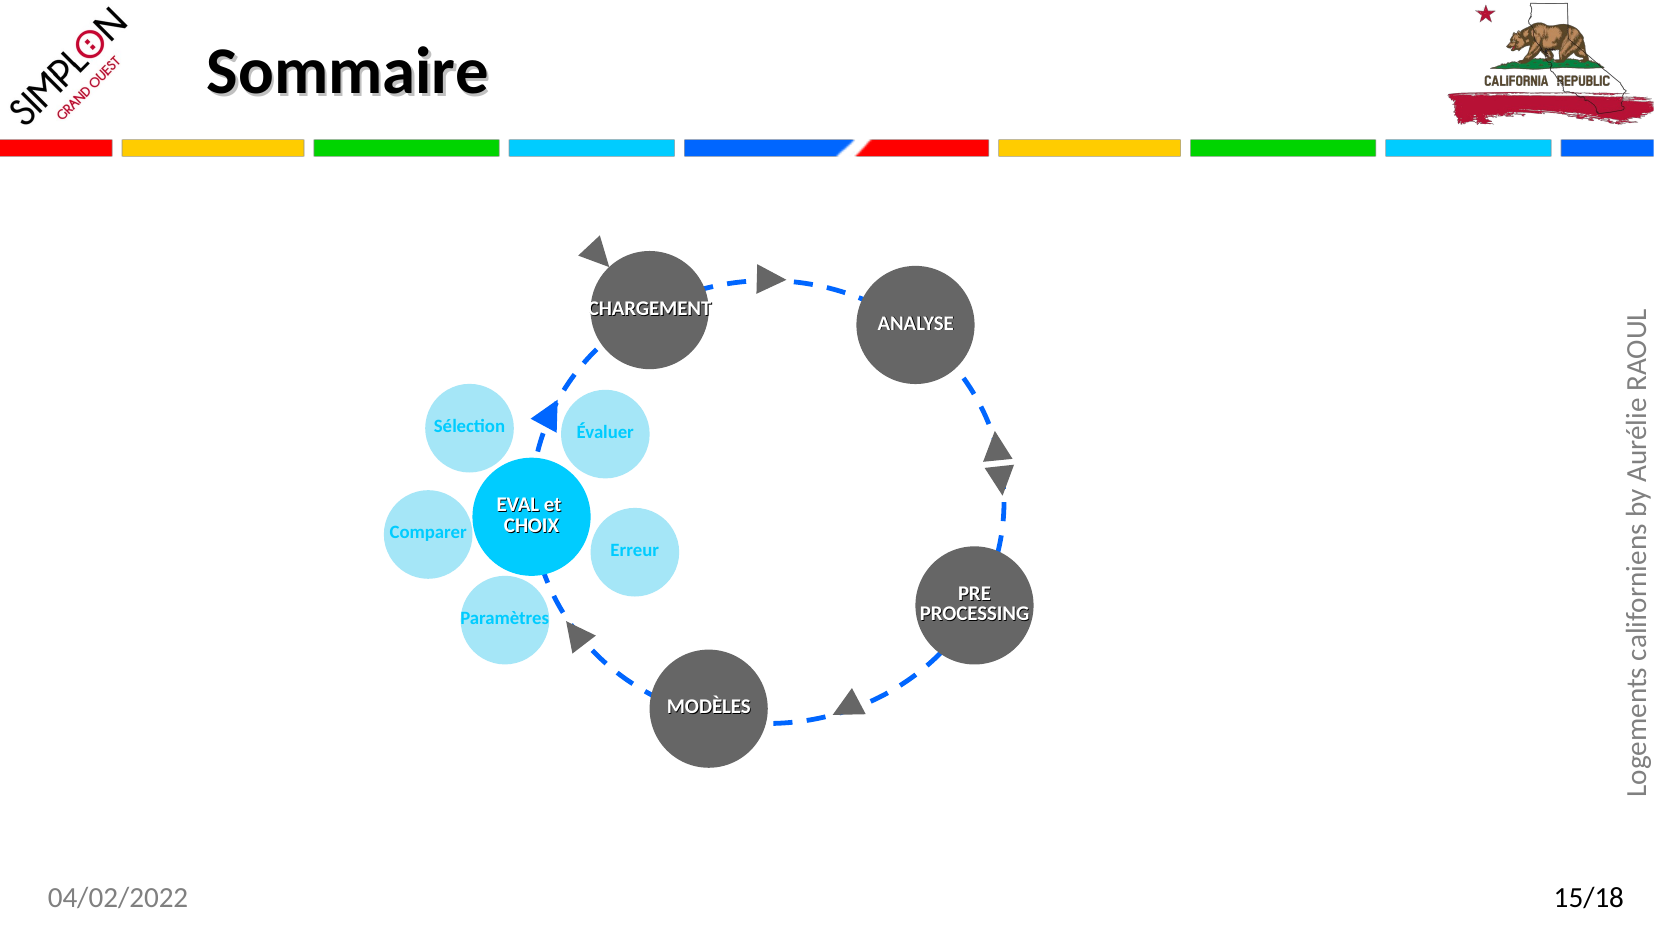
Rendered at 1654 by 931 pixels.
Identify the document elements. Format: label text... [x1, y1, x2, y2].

text_box Erreur [590, 507, 680, 597]
title Sommaire [206, 24, 1447, 129]
picture [1446, 0, 1654, 129]
text_box CHARGEMENT [590, 250, 709, 370]
text_box MODÈLES [649, 649, 768, 768]
text_box Sélection [425, 383, 514, 473]
text_box EVAL et CHOIX [472, 457, 591, 576]
text_box [530, 264, 1015, 724]
text_box Paramètres [460, 575, 550, 665]
picture [0, 2, 1654, 160]
text_box [578, 235, 610, 268]
text_box ANALYSE [856, 265, 975, 385]
text_box Évaluer [561, 389, 650, 479]
text_box Comparer [383, 490, 473, 579]
text_box PRE PROCESSING [915, 546, 1034, 665]
